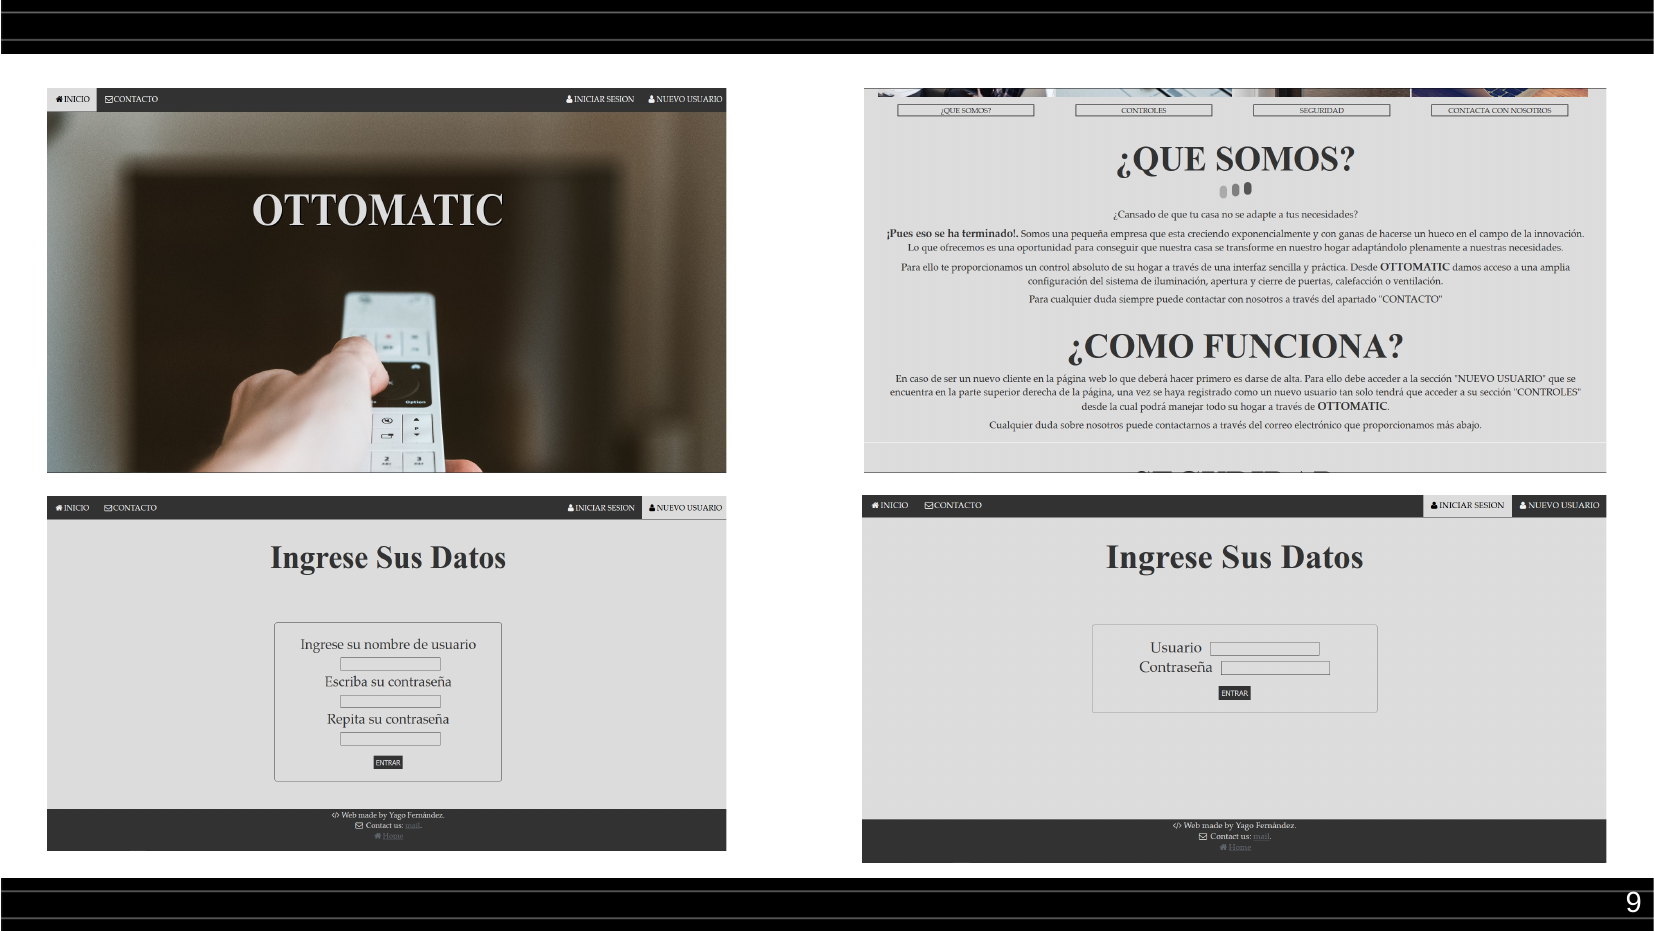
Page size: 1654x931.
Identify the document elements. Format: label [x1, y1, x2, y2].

picture [862, 495, 1607, 863]
picture [862, 88, 1607, 473]
picture [1, 0, 1654, 54]
picture [47, 496, 727, 851]
picture [47, 88, 727, 473]
picture [1, 878, 1654, 931]
